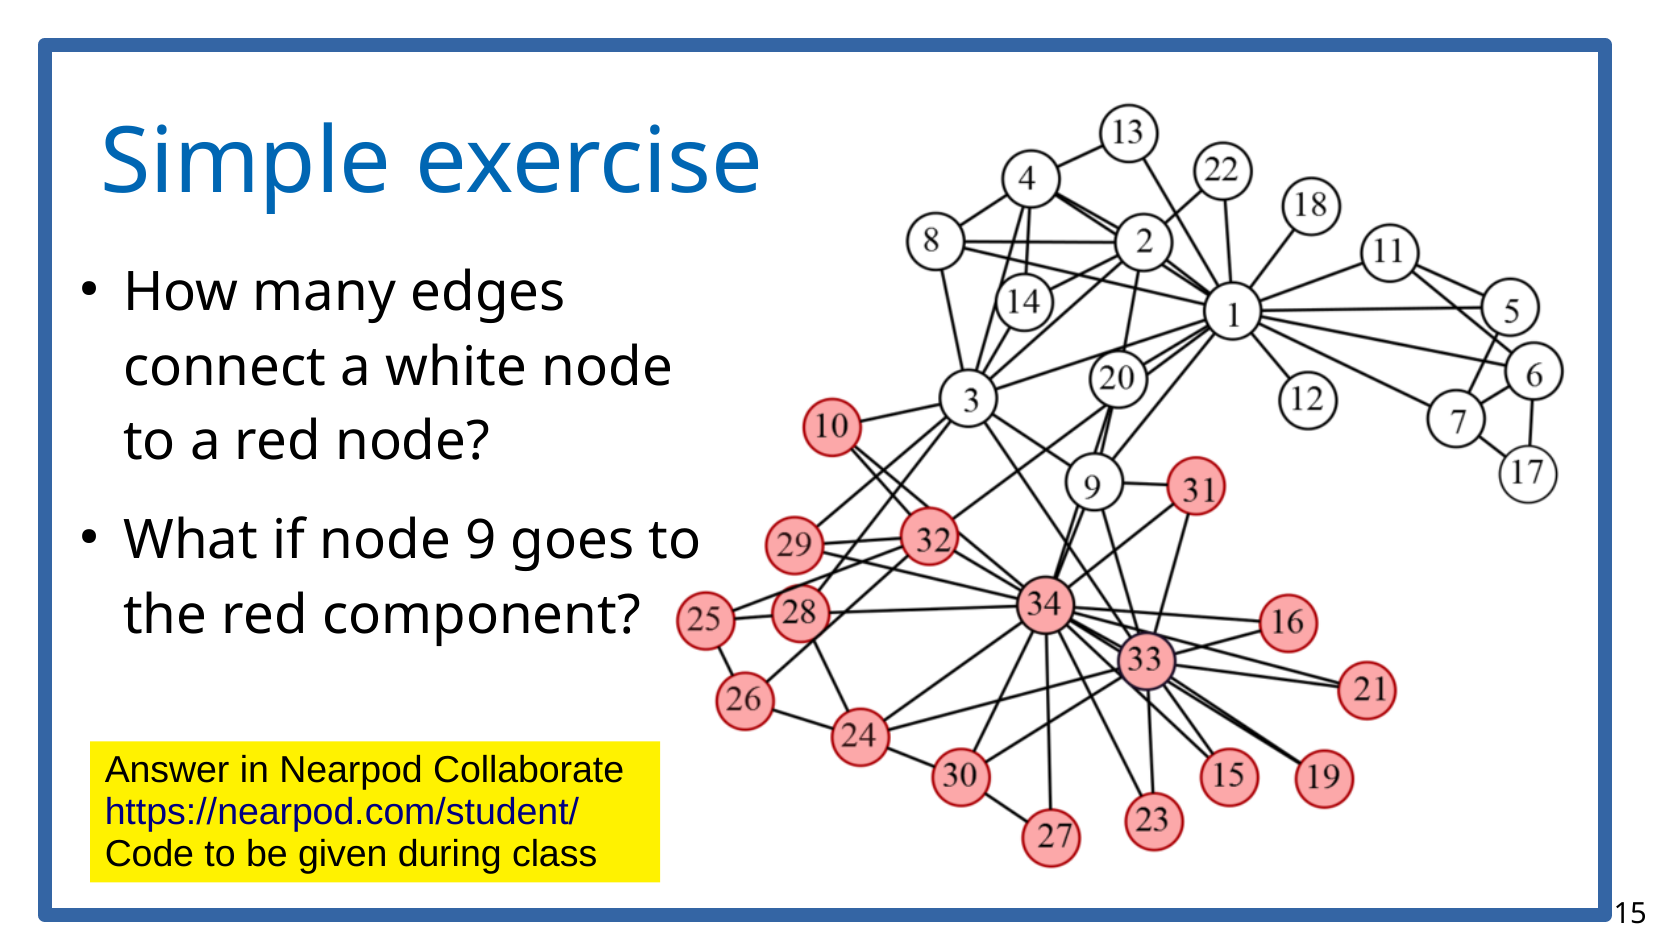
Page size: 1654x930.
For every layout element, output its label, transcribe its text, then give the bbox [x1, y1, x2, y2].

text_box Answer in Nearpod Collaborate https://nearpod.com/student/ Code to be given during class [90, 741, 661, 883]
picture [675, 79, 1581, 871]
list How many edges connect a white node to a red node? What if node 9 goes to the red component? [64, 252, 720, 706]
title Simple exercise [75, 52, 790, 269]
